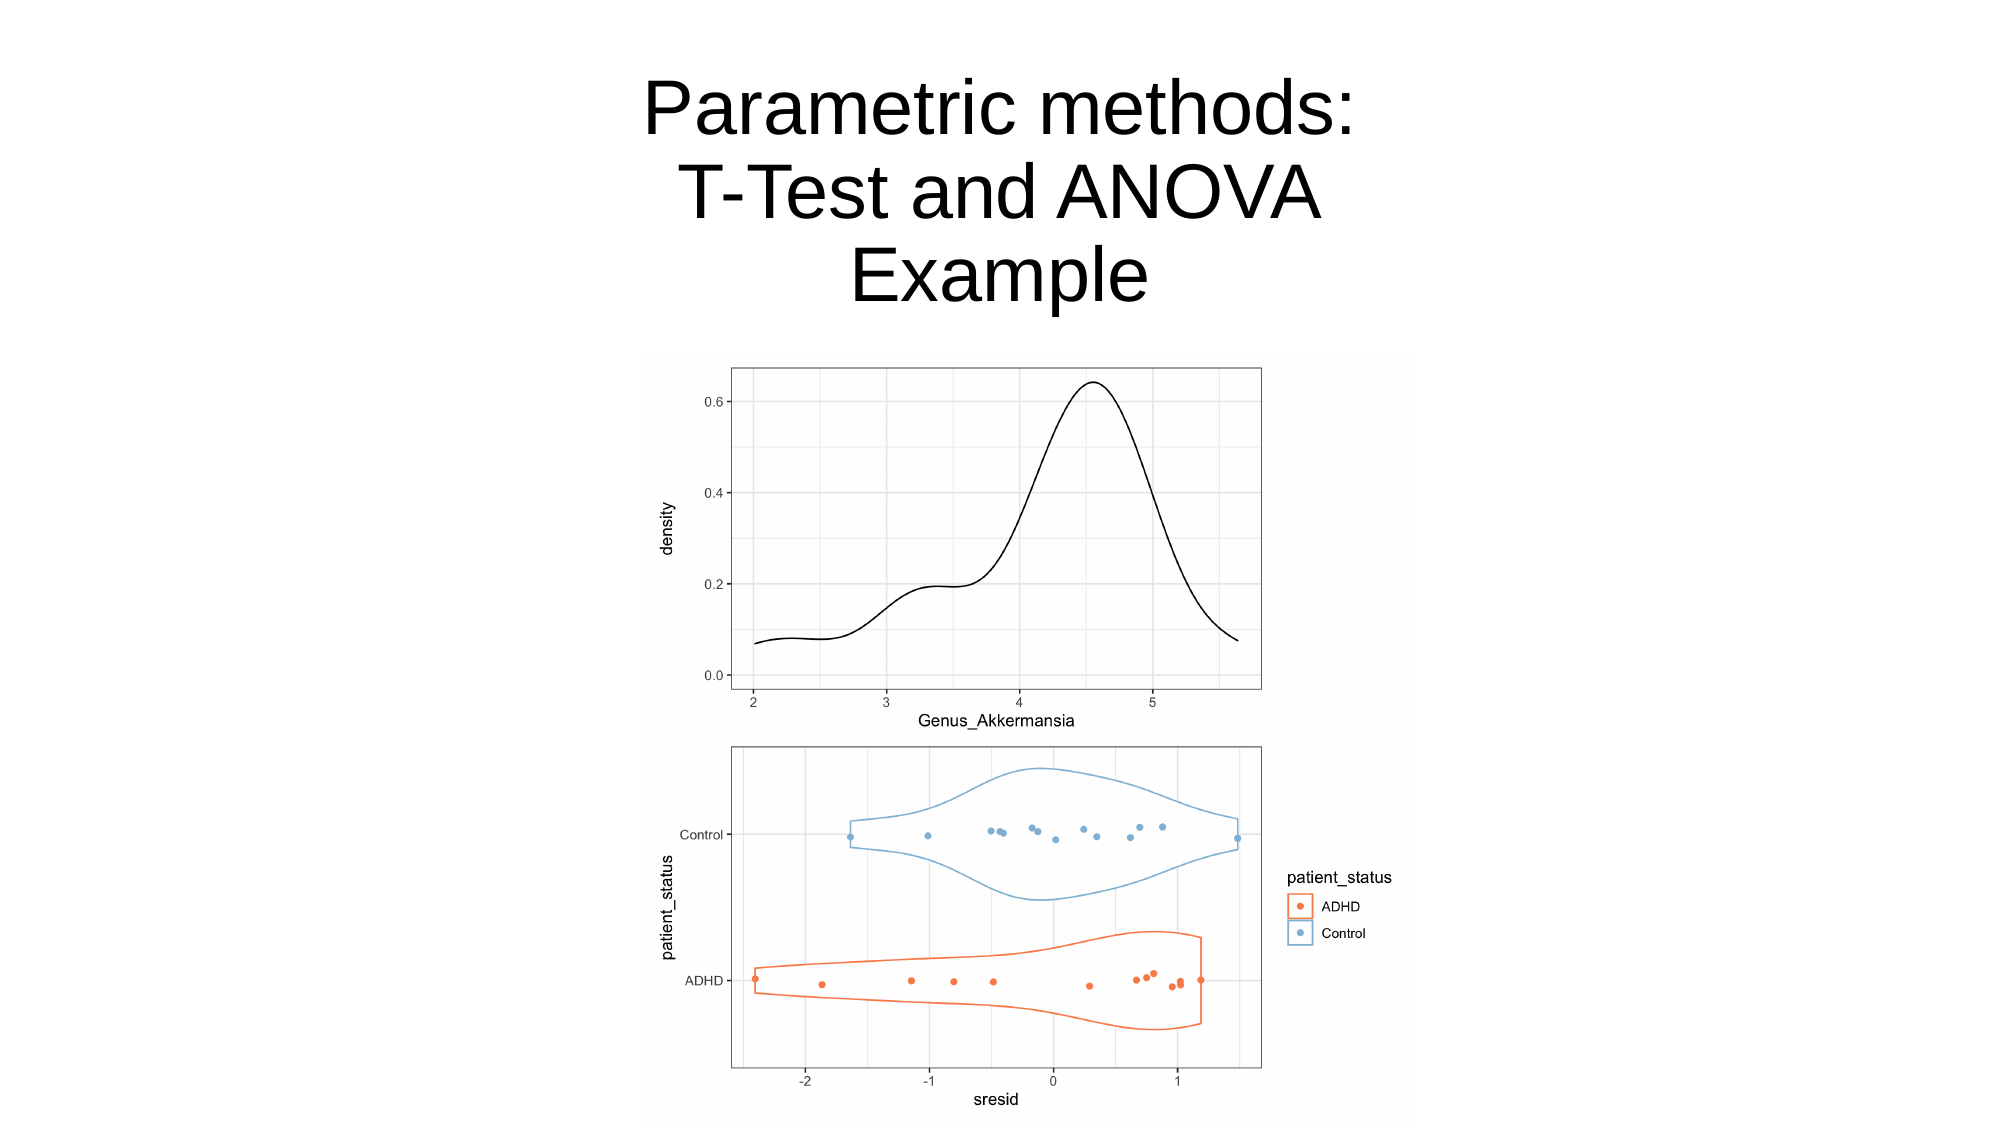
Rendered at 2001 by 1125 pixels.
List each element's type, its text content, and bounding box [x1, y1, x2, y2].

picture [643, 351, 1417, 1125]
title Parametric methods: T-Test and ANOVA Example [137, 59, 1863, 327]
